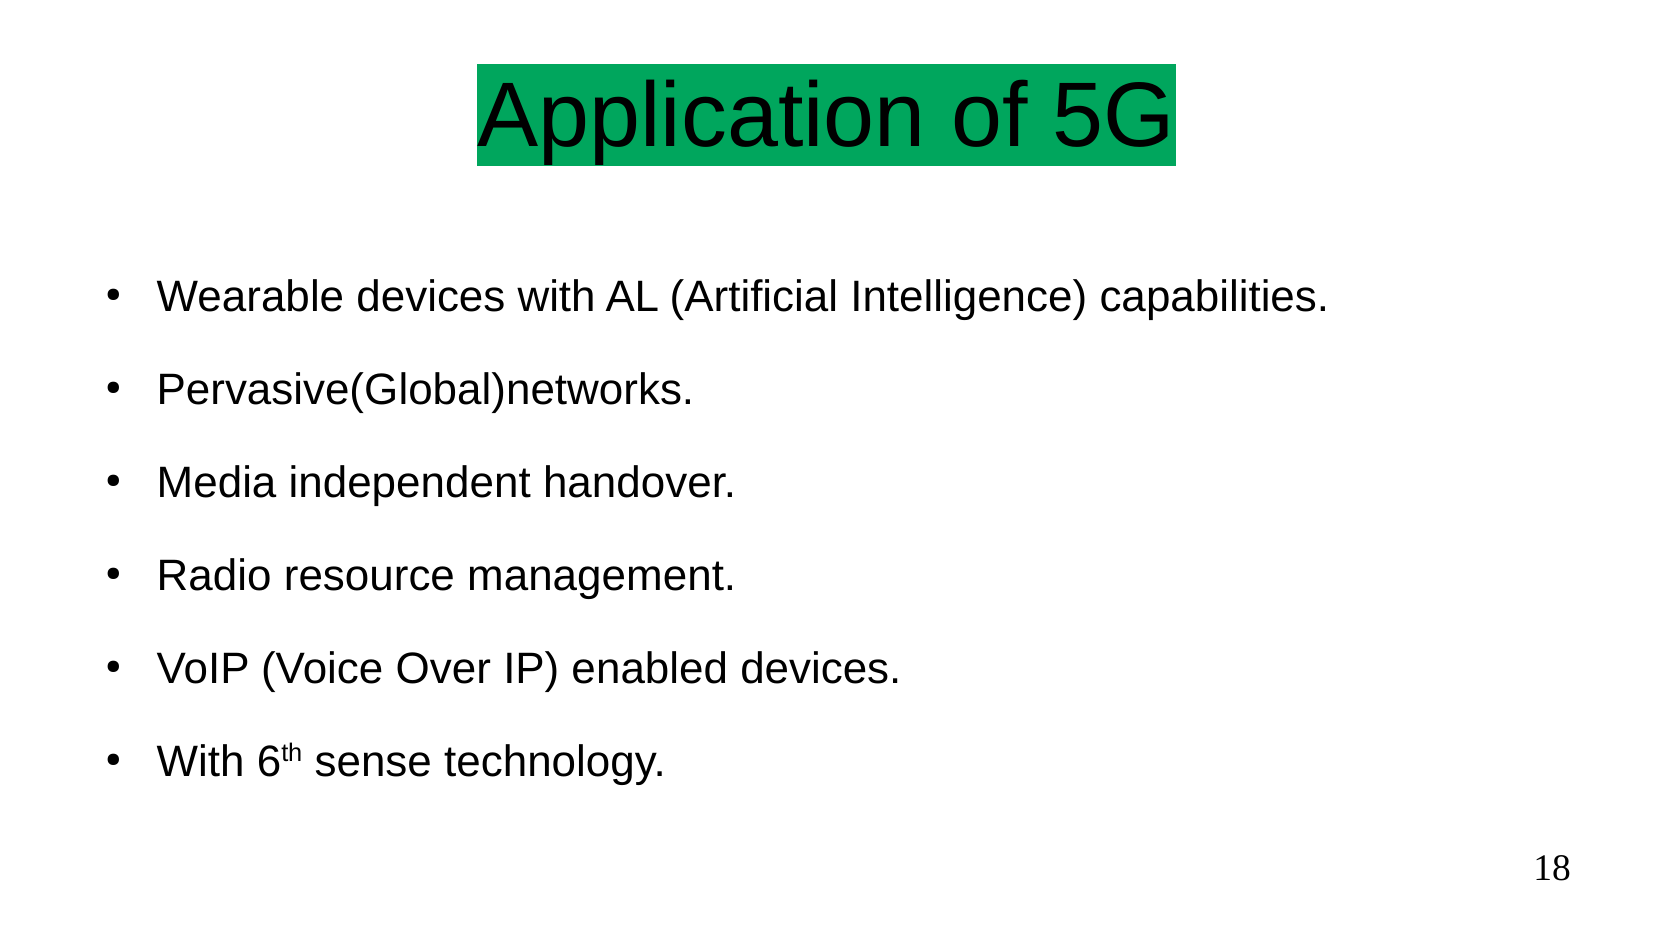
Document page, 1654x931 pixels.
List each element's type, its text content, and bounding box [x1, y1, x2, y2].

text_box 18 [1185, 847, 1571, 912]
list Wearable devices with AL (Artificial Intelligence) capabilities. Pervasive(Global)networks. Media independent handover. Radio resource management. VoIP (Voice Over IP) enabled devices. With 6th sense technology. [88, 247, 1577, 787]
title Application of 5G [82, 37, 1571, 193]
